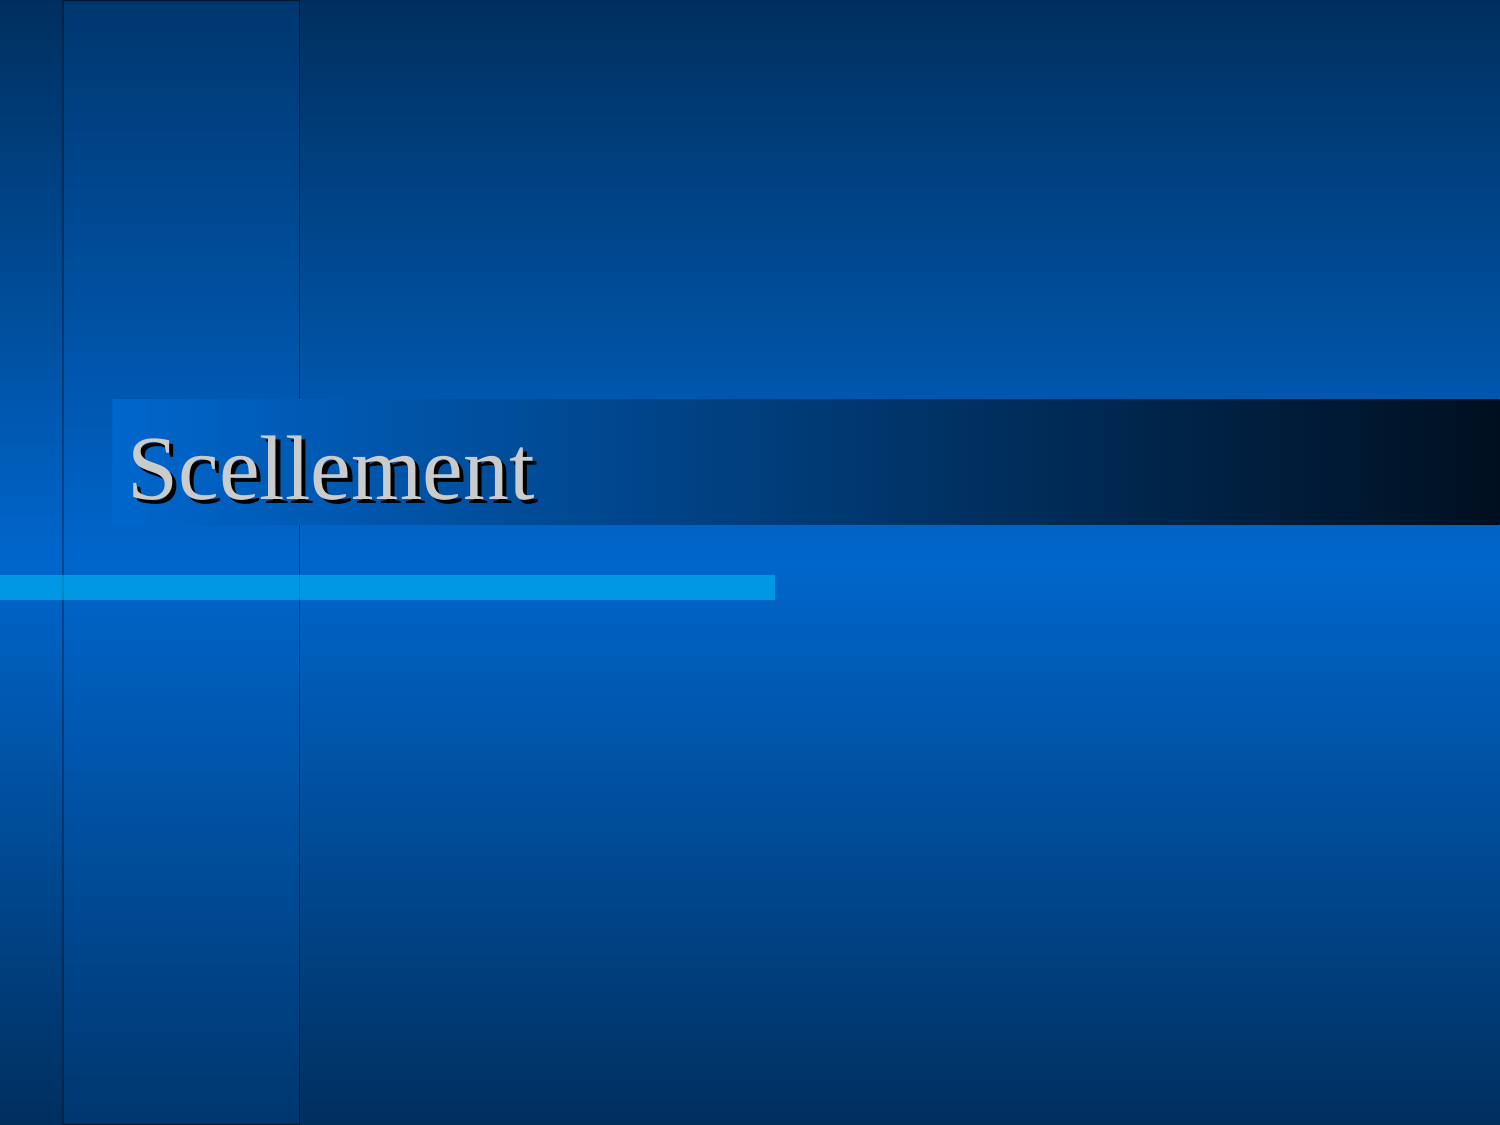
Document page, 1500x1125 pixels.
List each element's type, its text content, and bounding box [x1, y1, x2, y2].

title Scellement [112, 374, 1388, 563]
